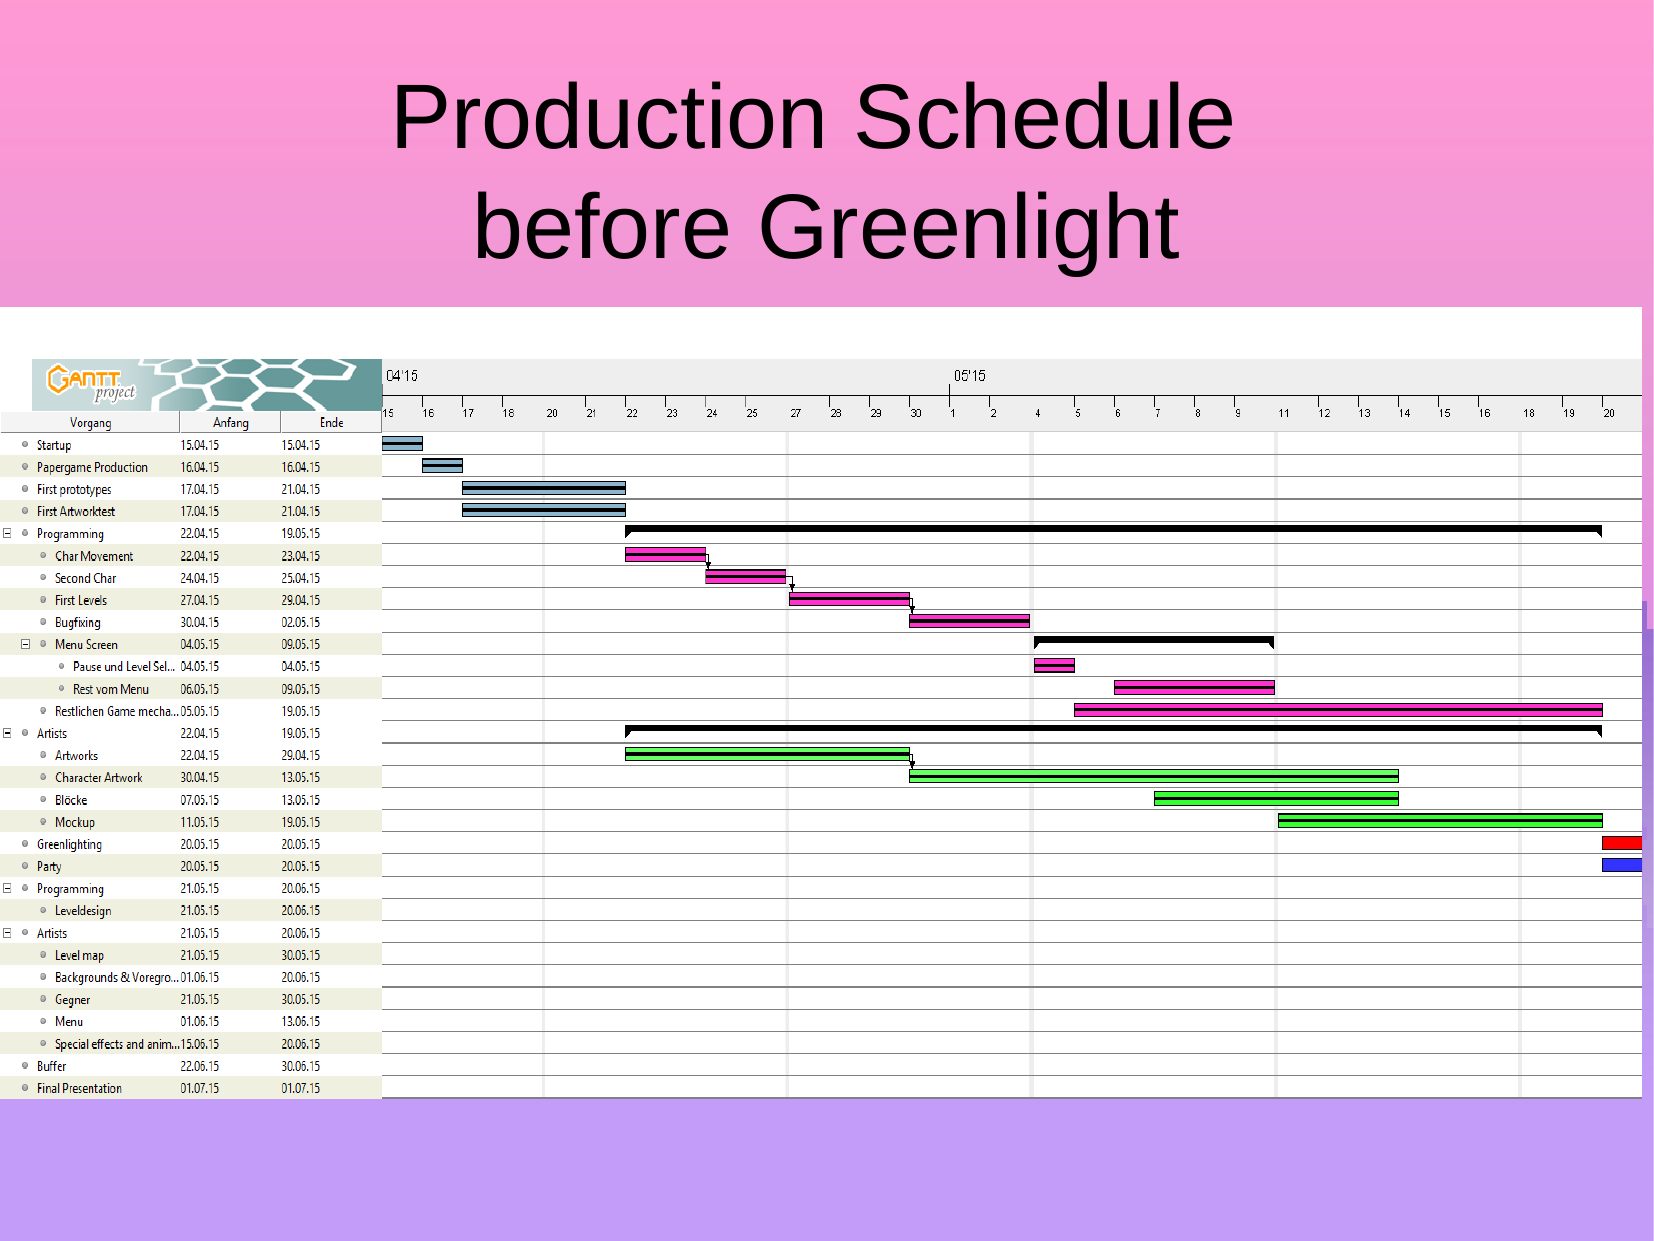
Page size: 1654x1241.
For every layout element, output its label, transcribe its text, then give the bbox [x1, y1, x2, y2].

picture [0, 0, 1654, 1241]
title Production Schedule before Greenlight [82, 49, 1571, 257]
